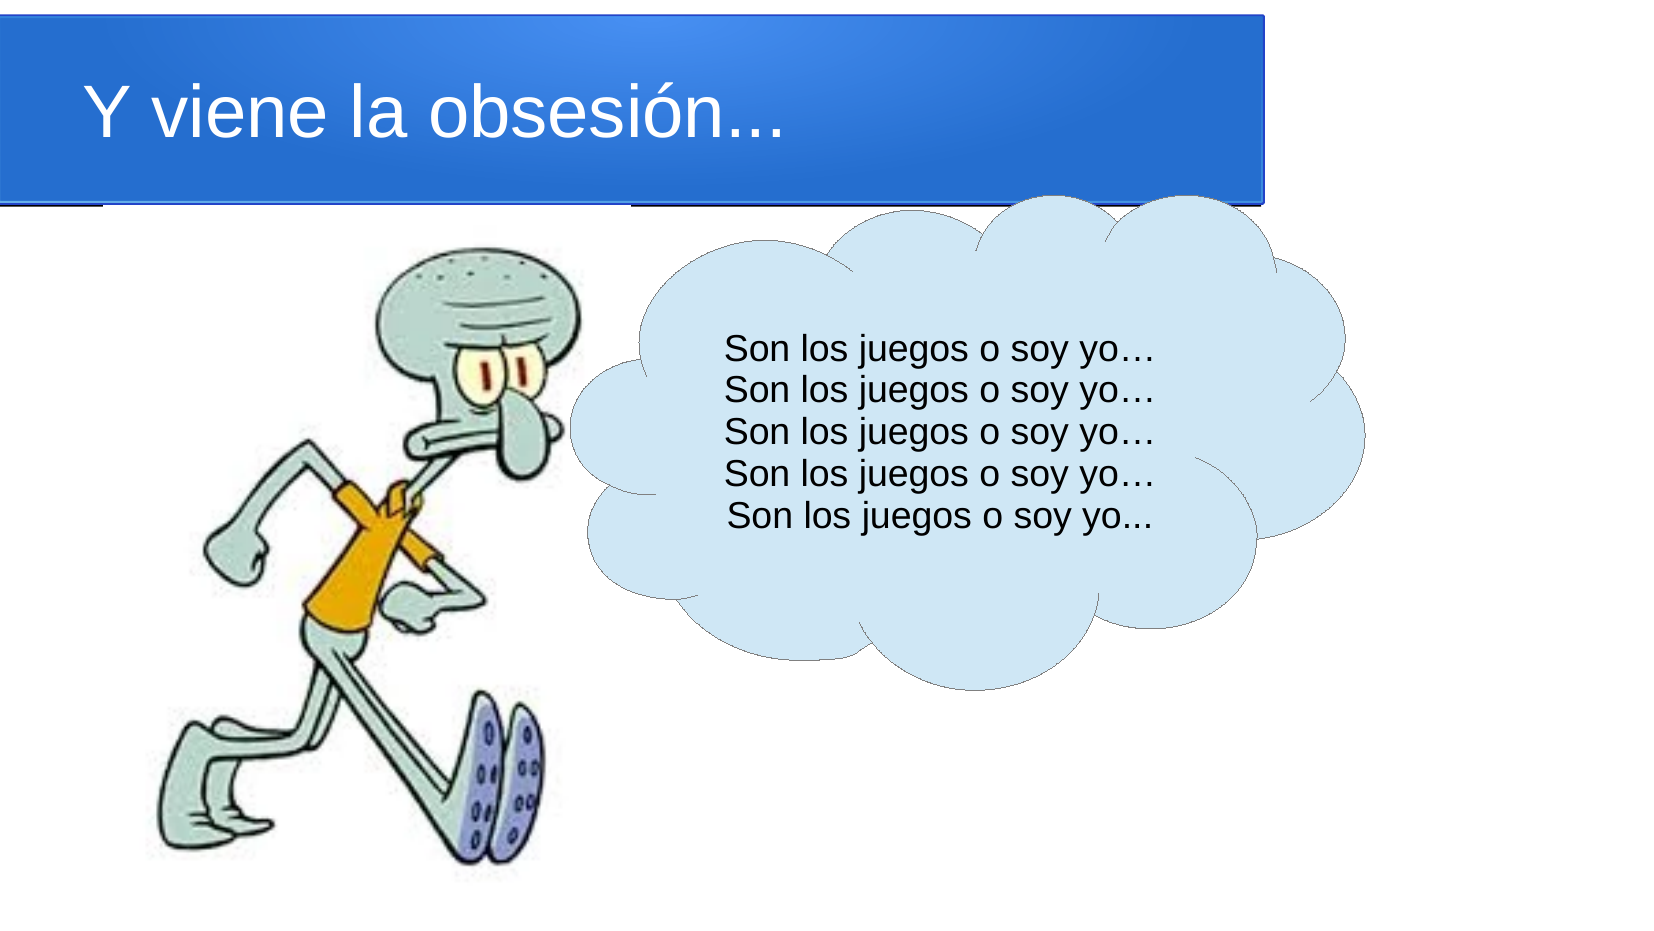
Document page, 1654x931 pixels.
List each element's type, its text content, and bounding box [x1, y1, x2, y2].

picture [103, 205, 631, 921]
title Y viene la obsesión... [82, 35, 1235, 189]
text_box Son los juegos o soy yo… Son los juegos o soy yo… Son los juegos o soy yo… Son los juegos o soy yo… Son los juegos o soy yo... [570, 195, 1366, 691]
